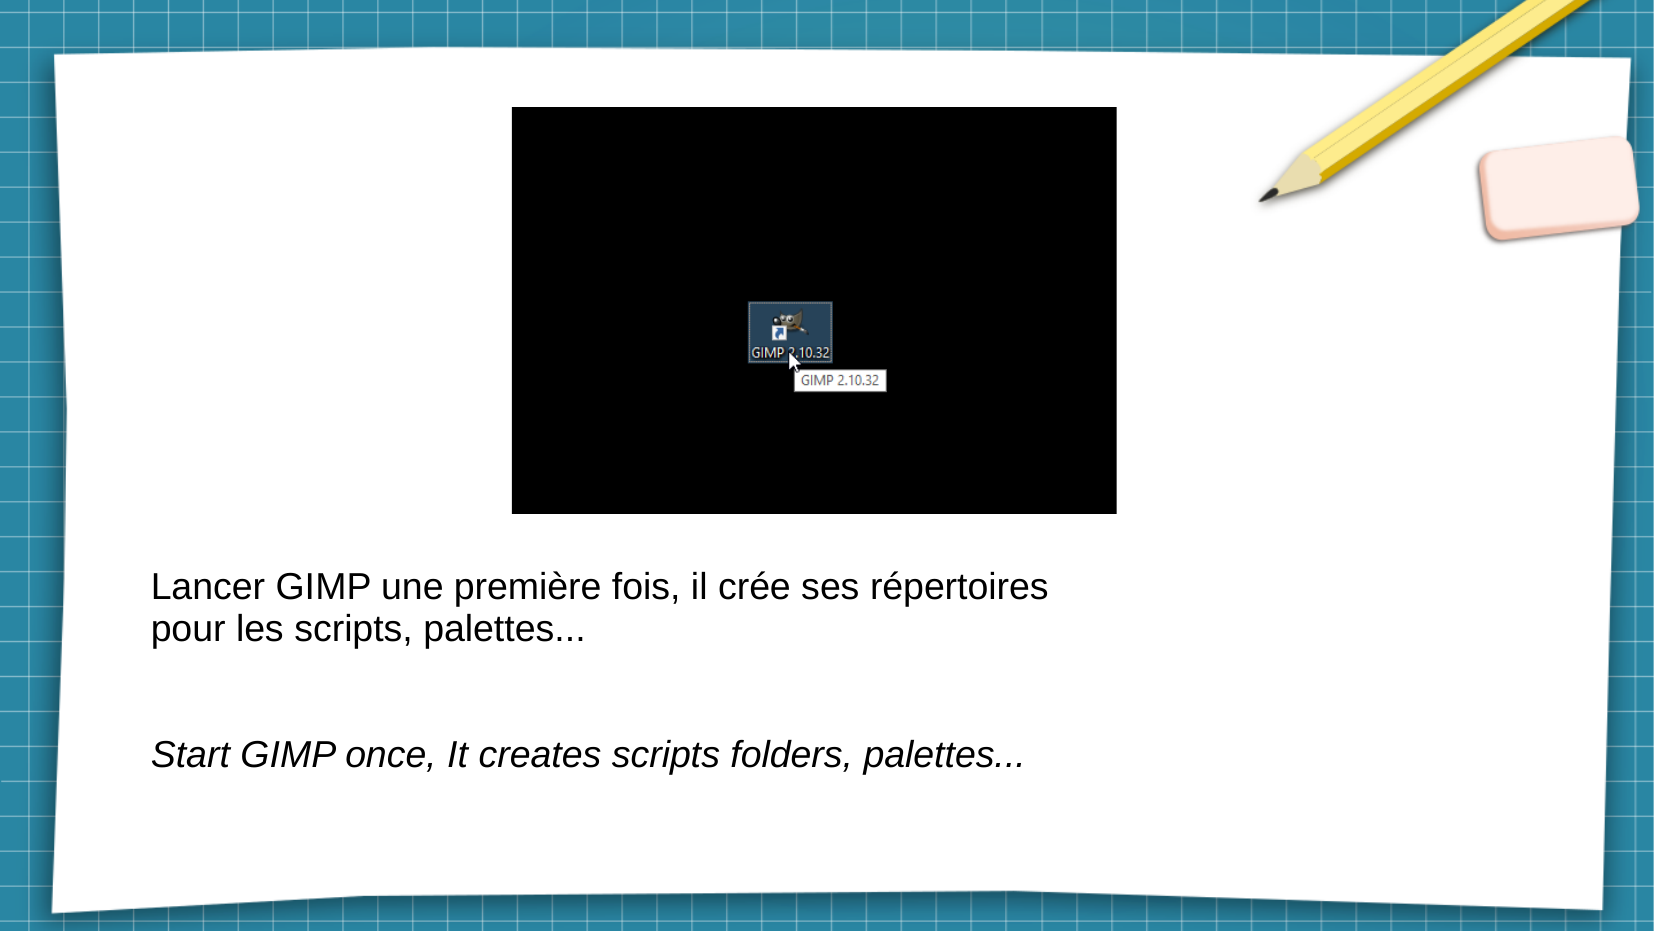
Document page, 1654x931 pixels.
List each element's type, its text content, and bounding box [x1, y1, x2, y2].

picture [511, 107, 1117, 514]
text_box Lancer GIMP une première fois, il crée ses répertoires pour les scripts, palettes... Start GIMP once, It creates scripts folders, palettes... [136, 558, 1081, 795]
